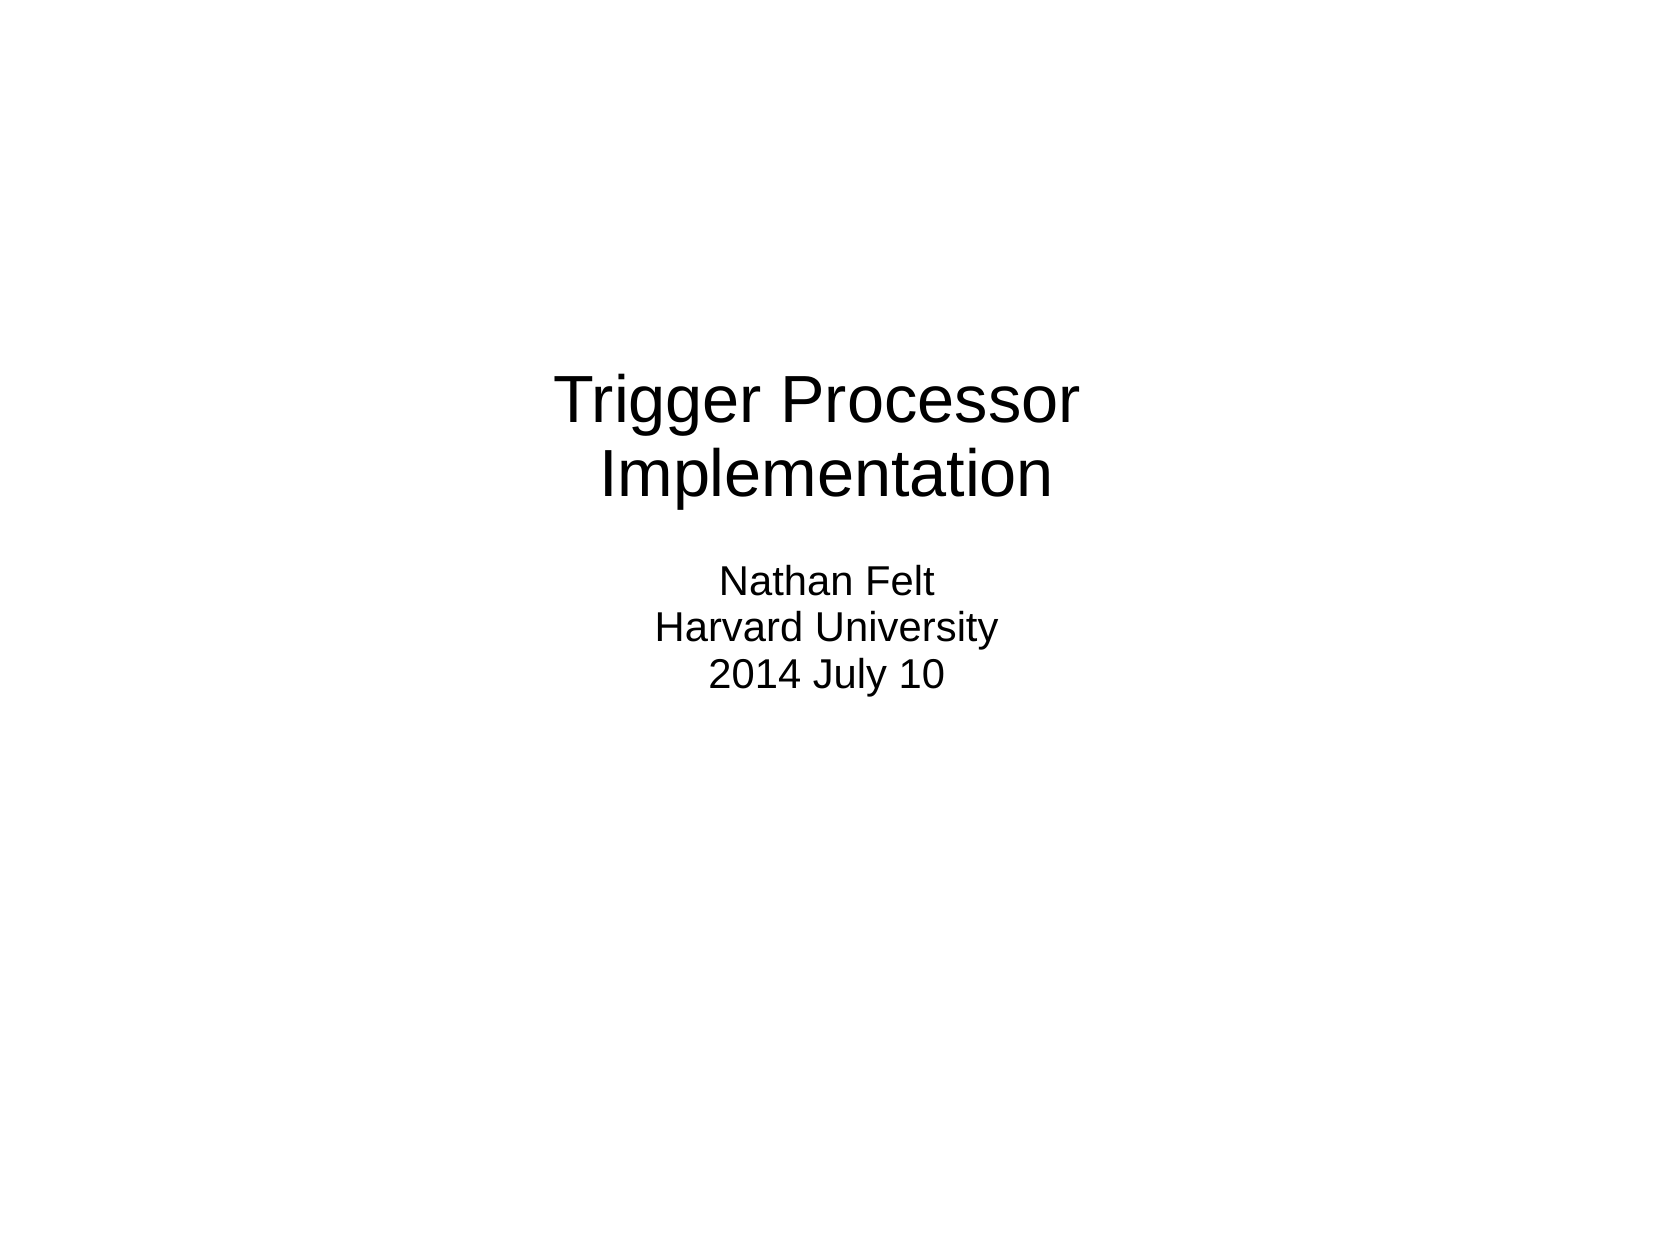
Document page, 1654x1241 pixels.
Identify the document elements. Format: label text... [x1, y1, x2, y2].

subtitle Trigger Processor Implementation Nathan Felt Harvard University 2014 July 10 [82, 49, 1571, 1010]
